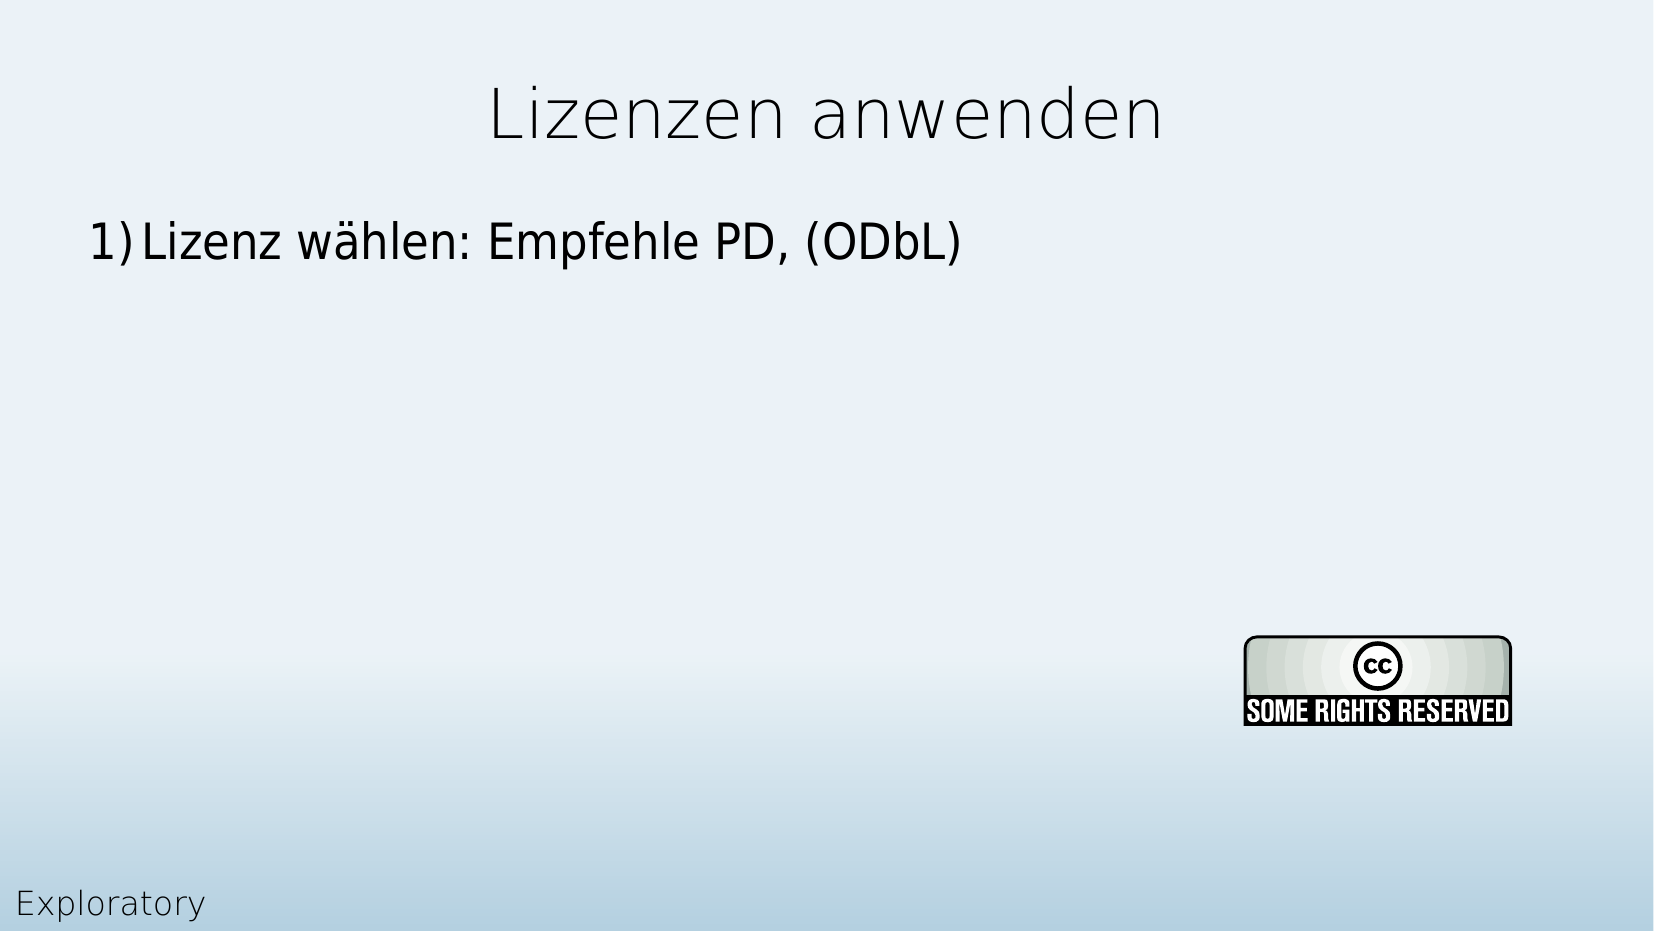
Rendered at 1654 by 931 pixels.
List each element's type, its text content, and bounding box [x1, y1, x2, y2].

title Lizenzen anwenden [82, 37, 1571, 193]
picture [1228, 519, 1524, 815]
list Lizenz wählen: Empfehle PD, (ODbL) [70, 212, 1536, 815]
